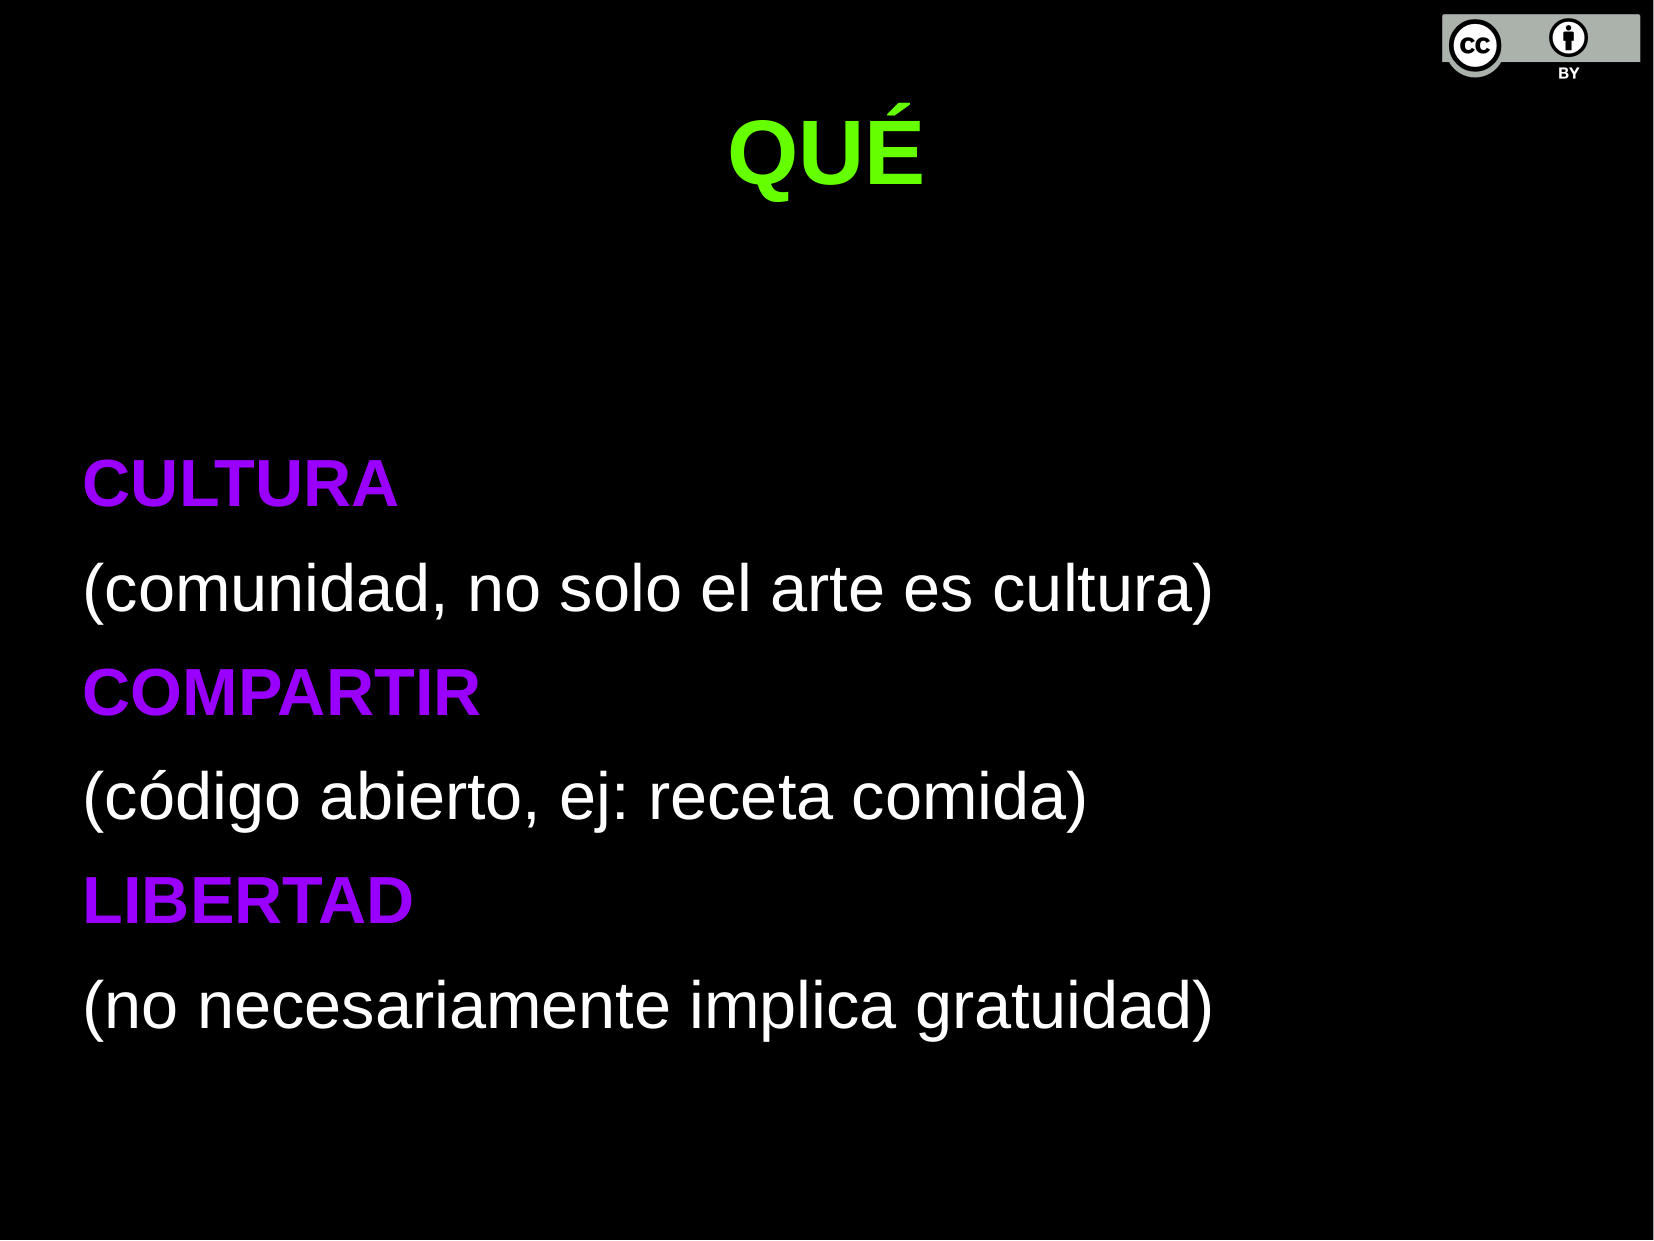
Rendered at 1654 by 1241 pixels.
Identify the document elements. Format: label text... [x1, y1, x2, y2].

title QUÉ [82, 49, 1571, 257]
list CULTURA (comunidad, no solo el arte es cultura) COMPARTIR (código abierto, ej: receta comida) LIBERTAD (no necesariamente implica gratuidad) [82, 384, 1571, 1104]
picture [1440, 12, 1642, 83]
